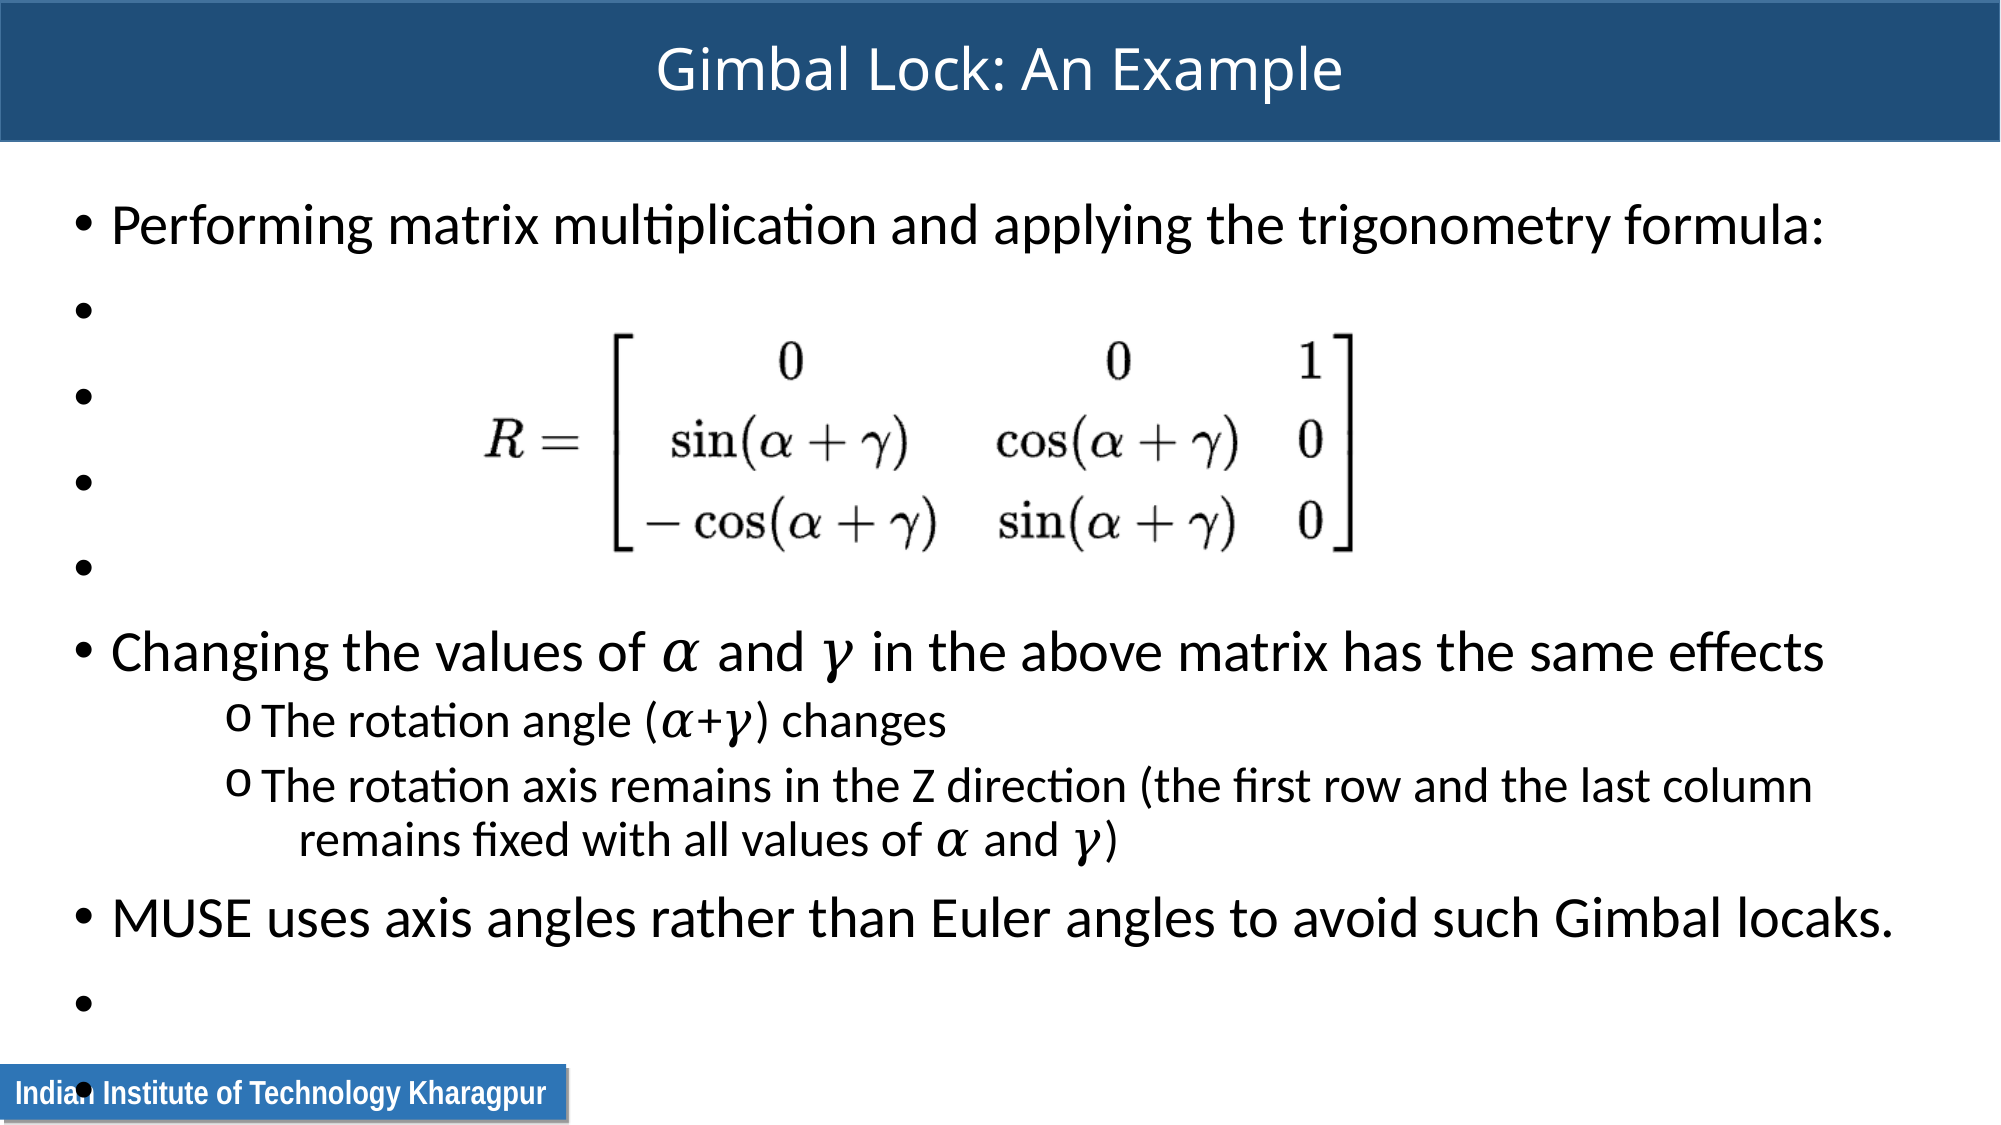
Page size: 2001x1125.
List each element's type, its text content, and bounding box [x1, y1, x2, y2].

picture [453, 307, 1378, 563]
title Gimbal Lock: An Example [0, 1, 2000, 141]
list Performing matrix multiplication and applying the trigonometry formula: Changing the values of 𝛼 and 𝛾 in the above matrix has the same effects The rotation angle (𝛼+𝛾) changes The rotation axis remains in the Z direction (the first row and the last column remains fixed with all values of 𝛼 and 𝛾) MUSE uses axis angles rather than Euler angles to avoid such Gimbal locaks. [58, 186, 1954, 1065]
